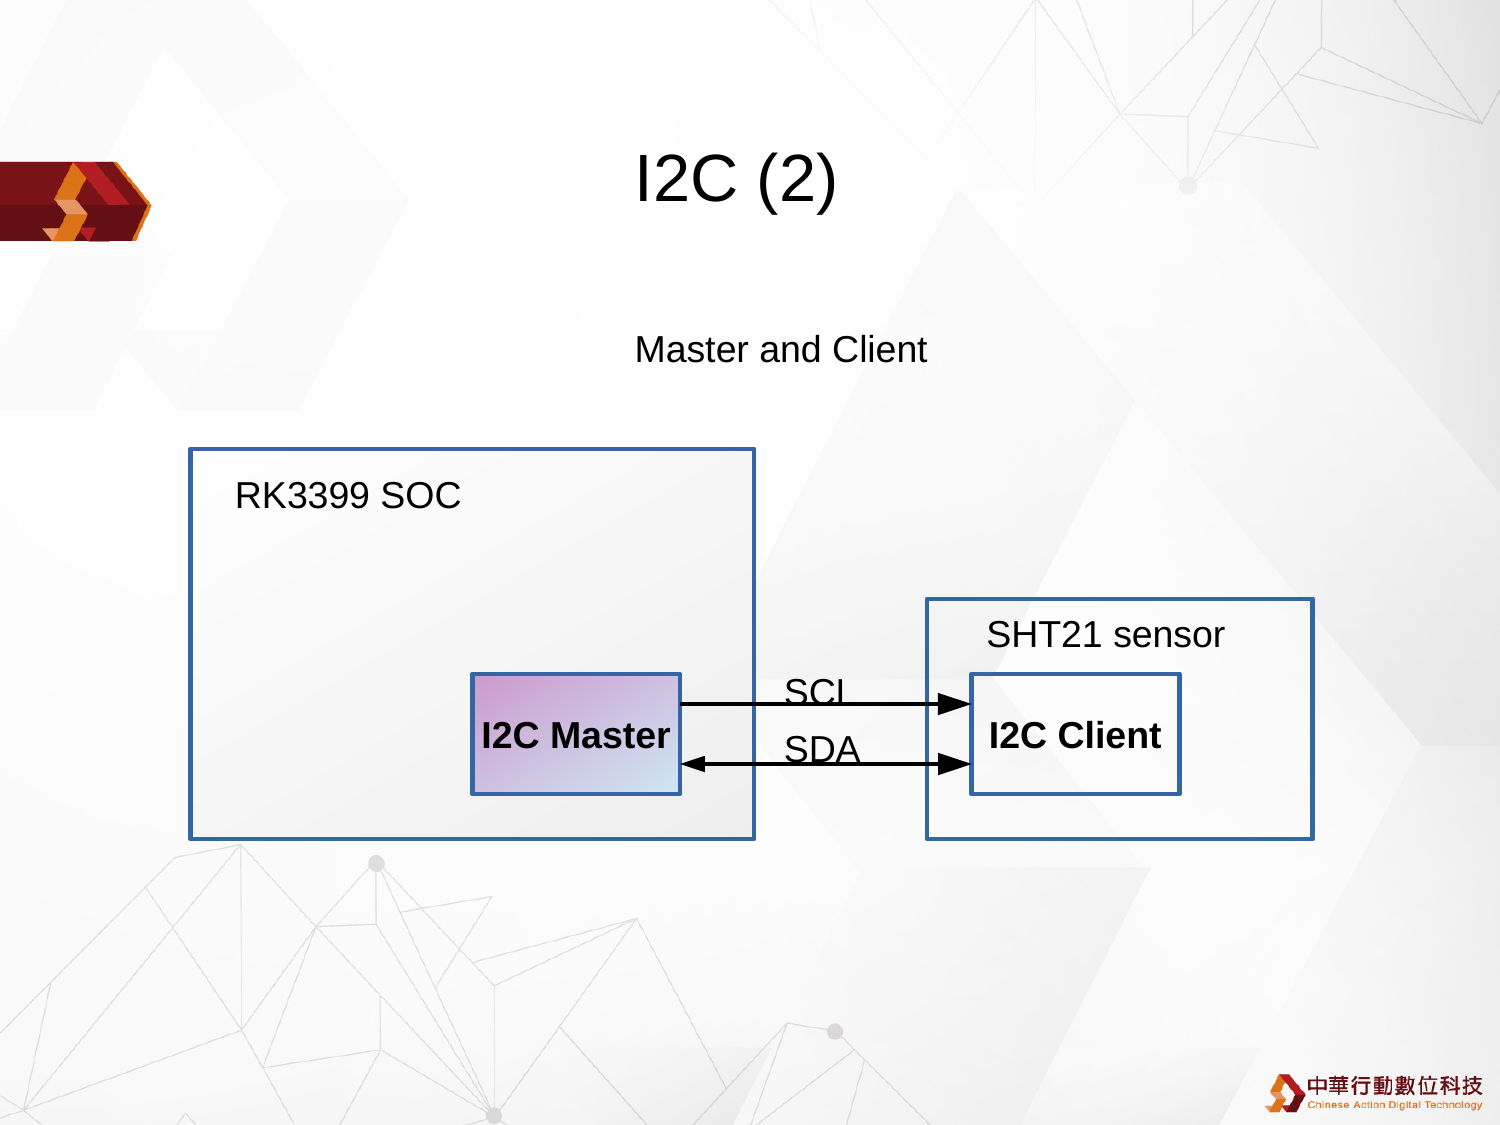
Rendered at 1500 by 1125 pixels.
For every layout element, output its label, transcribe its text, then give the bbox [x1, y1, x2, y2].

title I2C (2) [107, 101, 1367, 255]
text_box SCL [768, 660, 888, 717]
text_box RK3399 SOC [220, 463, 488, 524]
picture [0, 0, 1500, 1125]
text_box I2C Master [472, 673, 680, 794]
text_box SDA [768, 717, 888, 778]
text_box [190, 448, 755, 839]
text_box I2C Client [971, 673, 1180, 794]
text_box Master and Client [619, 317, 943, 378]
text_box [680, 706, 755, 763]
text_box SHT21 sensor [971, 602, 1266, 669]
